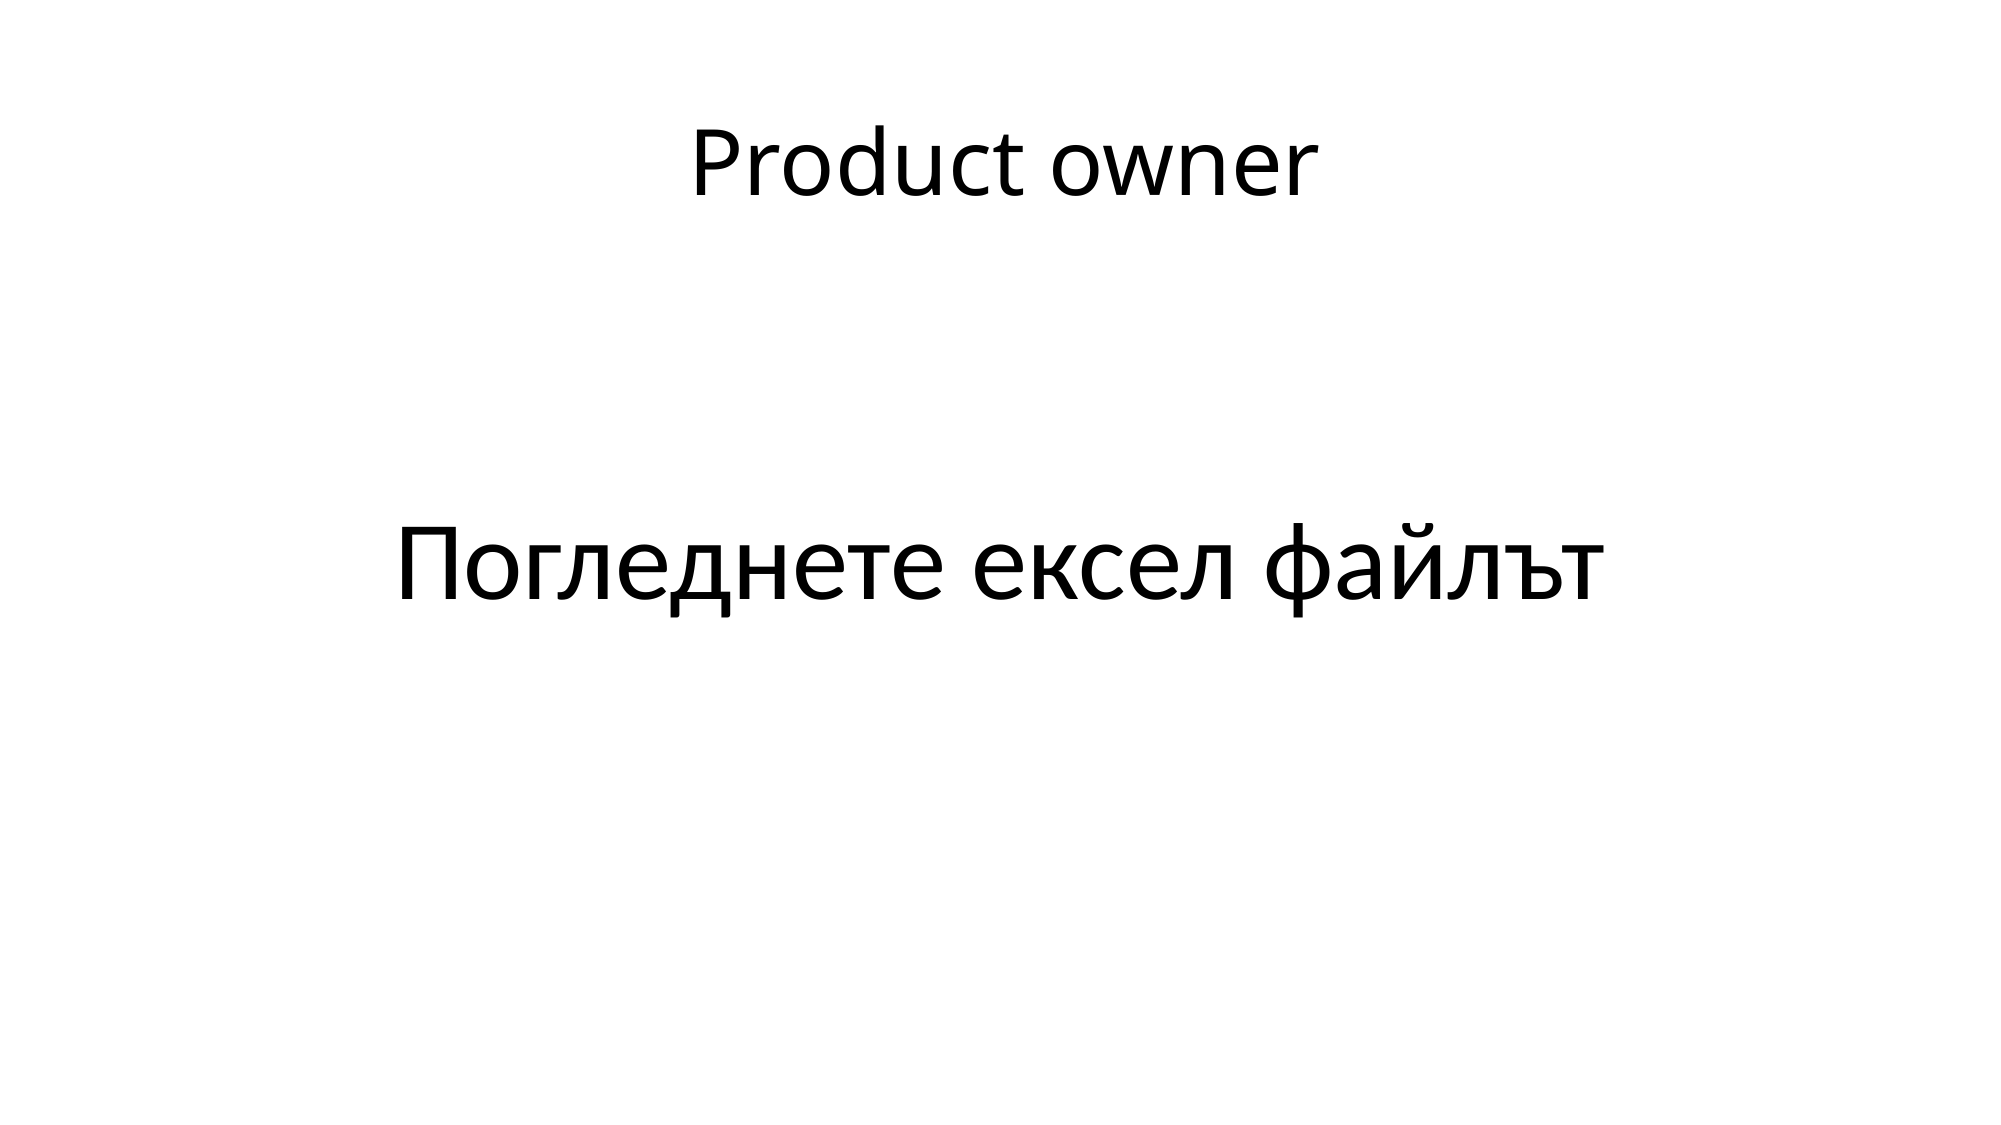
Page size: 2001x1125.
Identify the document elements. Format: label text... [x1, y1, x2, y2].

title Product owner [649, 109, 2000, 272]
text_box Погледнете ексел файлът [194, 479, 1805, 630]
